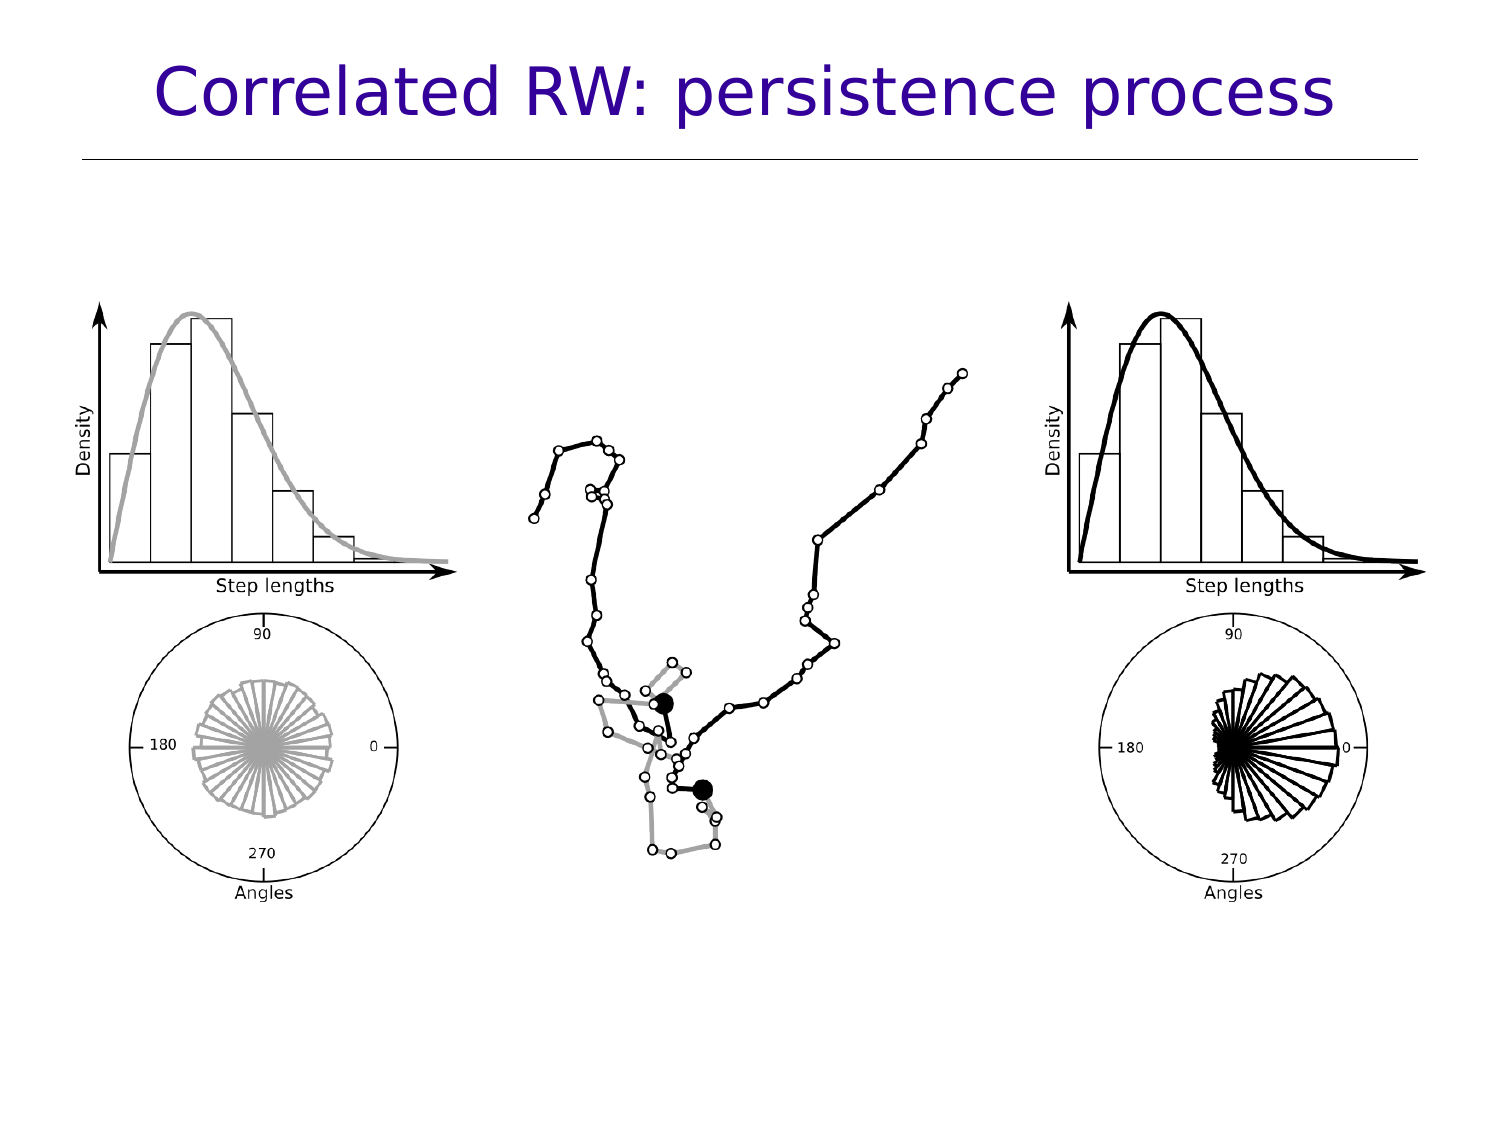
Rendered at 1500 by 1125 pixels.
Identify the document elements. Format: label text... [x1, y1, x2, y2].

title Correlated RW: persistence process [153, 42, 1347, 142]
picture [75, 301, 1426, 902]
